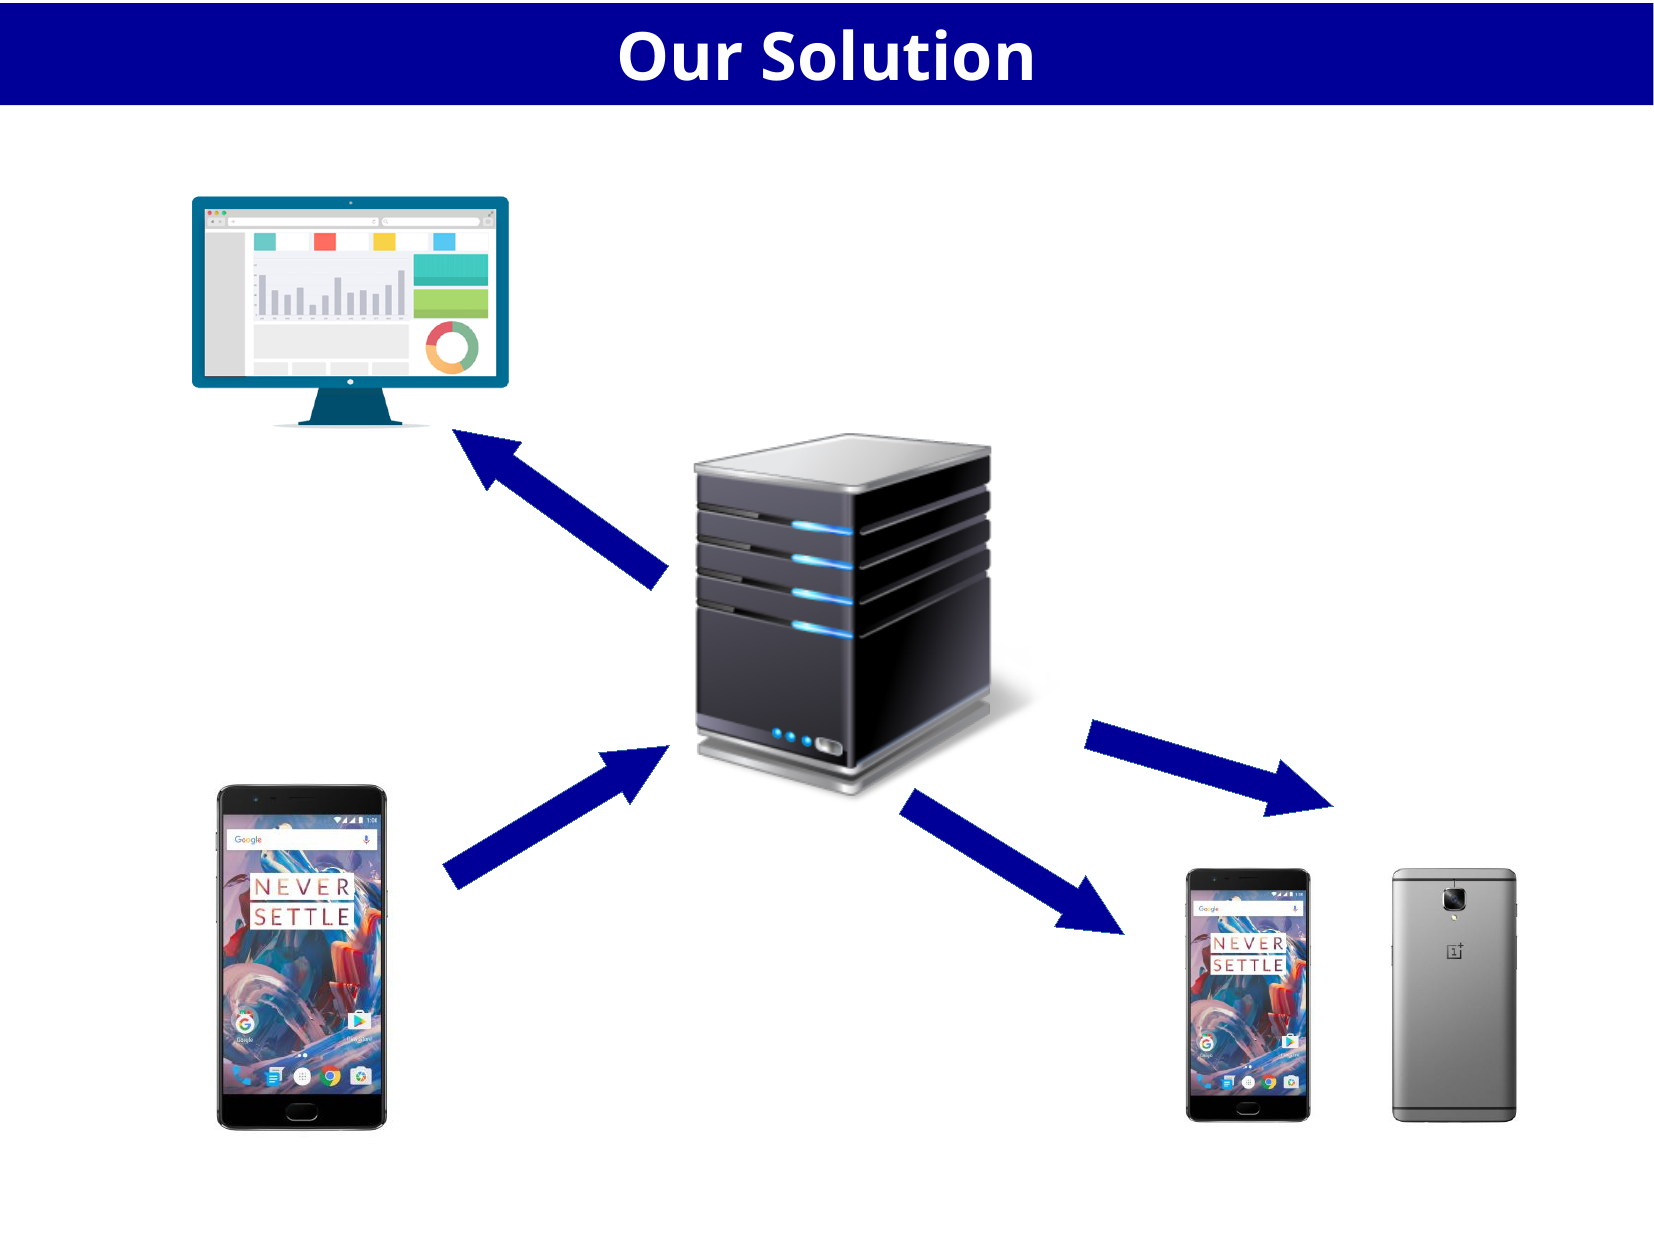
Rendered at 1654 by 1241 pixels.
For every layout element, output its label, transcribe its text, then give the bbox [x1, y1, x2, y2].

picture [165, 765, 436, 1156]
picture [660, 404, 1060, 805]
text_box [452, 429, 669, 591]
text_box [442, 745, 670, 890]
picture [189, 149, 511, 477]
text_box [899, 788, 1125, 935]
picture [1110, 854, 1591, 1140]
title Our Solution [0, 3, 1654, 106]
text_box [1084, 719, 1334, 817]
